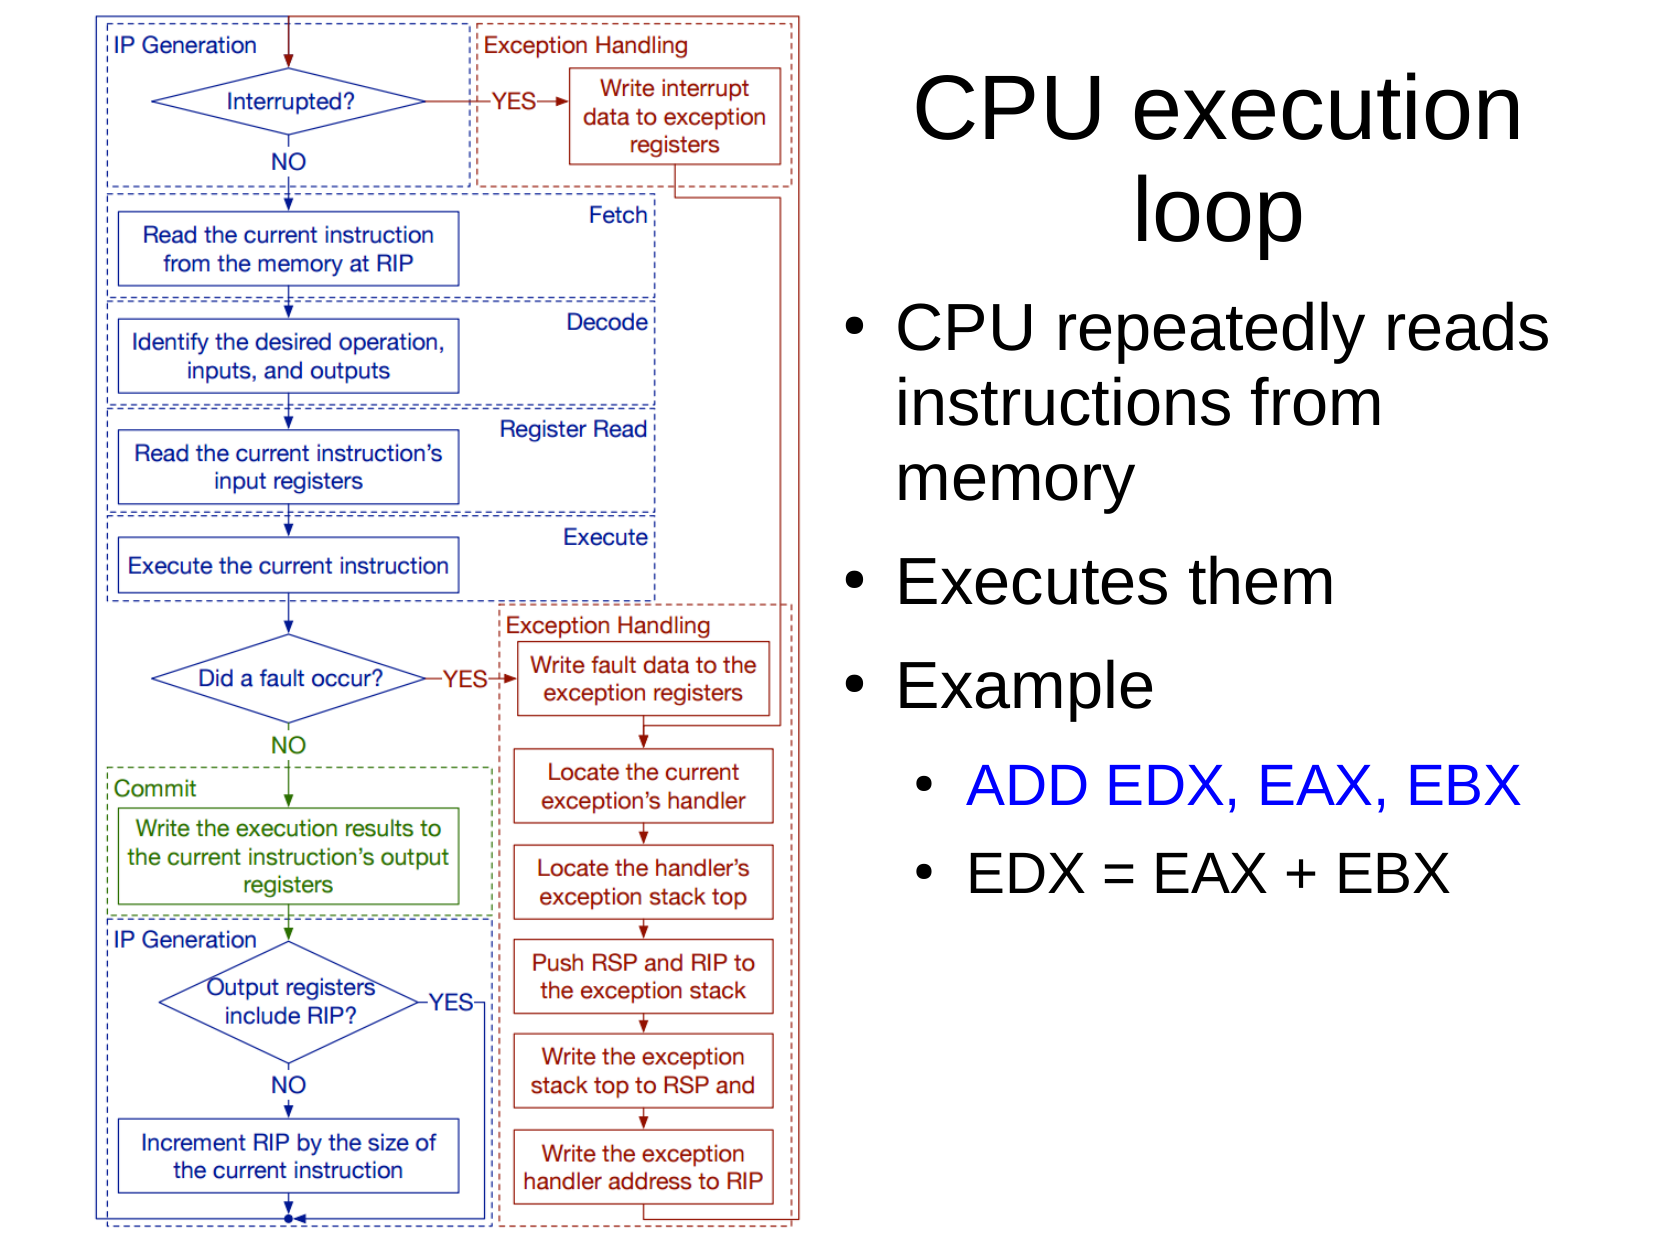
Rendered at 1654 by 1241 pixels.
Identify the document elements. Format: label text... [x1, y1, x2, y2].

picture [75, 0, 817, 1241]
title CPU execution loop [862, 55, 1576, 263]
list CPU repeatedly reads instructions from memory Executes them Example ADD EDX, EAX, EBX EDX = EAX + EBX [825, 290, 1571, 1010]
